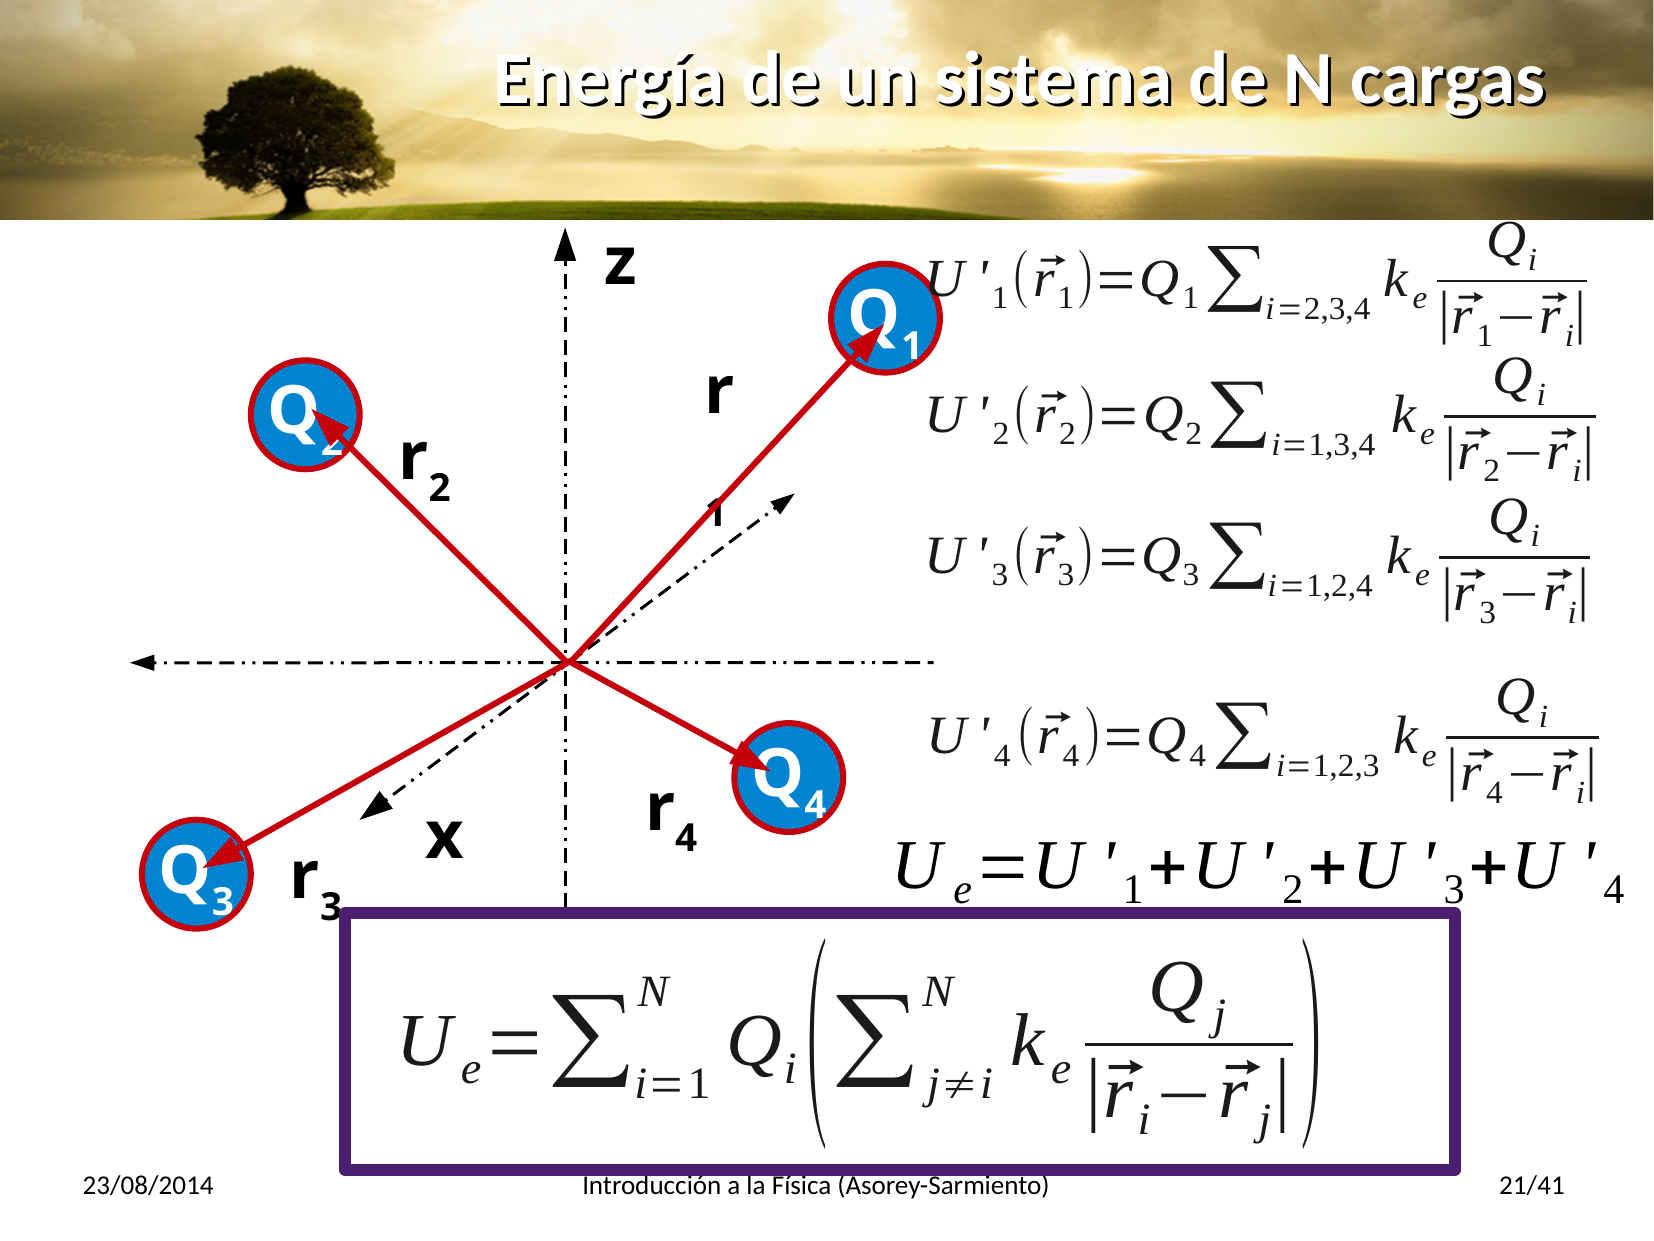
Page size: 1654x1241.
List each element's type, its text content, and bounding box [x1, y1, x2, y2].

text_box Q2 [250, 360, 360, 470]
text_box Q1 [831, 263, 918, 373]
text_box r1 [690, 334, 771, 440]
picture [0, 0, 1654, 220]
text_box z [589, 206, 644, 295]
text_box Q2 [281, 393, 306, 425]
chart [390, 934, 1332, 1155]
title Energía de un sistema de N cargas [75, 19, 1564, 151]
text_box Q3 [141, 819, 251, 929]
text_box r3 [274, 819, 376, 925]
text_box x [411, 780, 466, 869]
text_box Q3 [172, 853, 197, 885]
text_box Q4 [765, 756, 790, 788]
chart [917, 210, 1606, 630]
text_box Q4 [736, 723, 844, 832]
chart [919, 666, 1609, 811]
text_box r4 [630, 751, 736, 857]
chart [885, 825, 1632, 914]
text_box r2 [383, 400, 496, 506]
text_box Q1 [861, 297, 886, 329]
text_box [345, 360, 1654, 1170]
